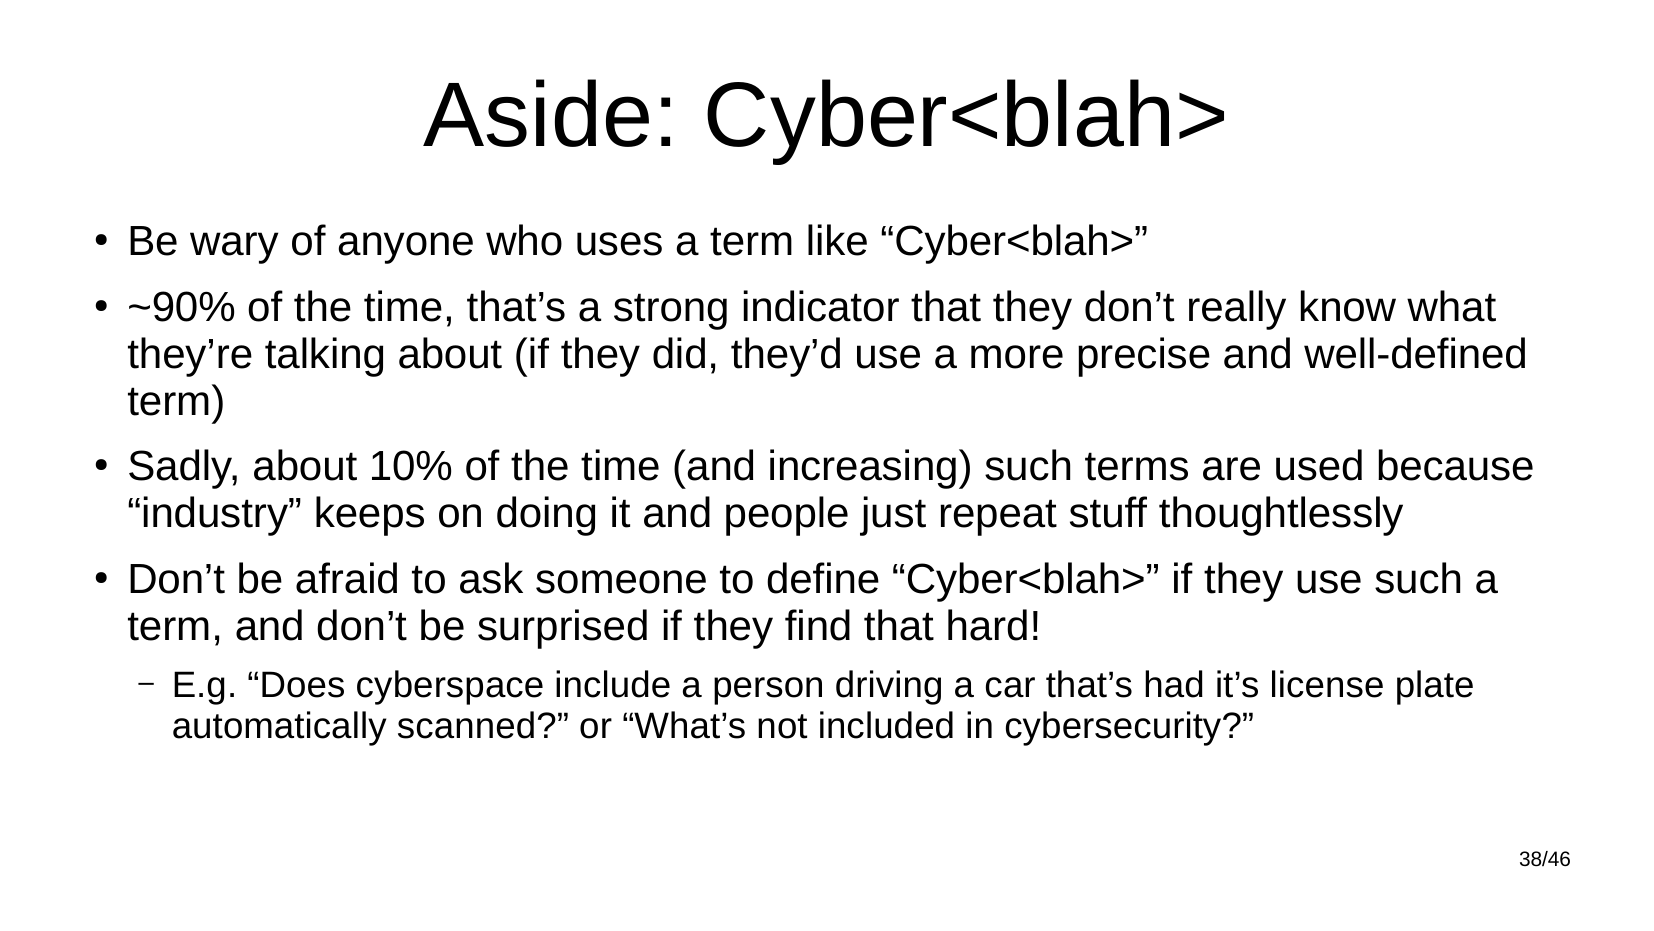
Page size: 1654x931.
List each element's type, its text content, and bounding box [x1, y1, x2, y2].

list Be wary of anyone who uses a term like “Cyber<blah>” ~90% of the time, that’s a strong indicator that they don’t really know what they’re talking about (if they did, they’d use a more precise and well-defined term) Sadly, about 10% of the time (and increasing) such terms are used because “industry” keeps on doing it and people just repeat stuff thoughtlessly Don’t be afraid to ask someone to define “Cyber<blah>” if they use such a term, and don’t be surprised if they find that hard! E.g. “Does cyberspace include a person driving a car that’s had it’s license plate automatically scanned?” or “What’s not included in cybersecurity?” [82, 217, 1571, 758]
title Aside: Cyber<blah> [82, 37, 1571, 193]
